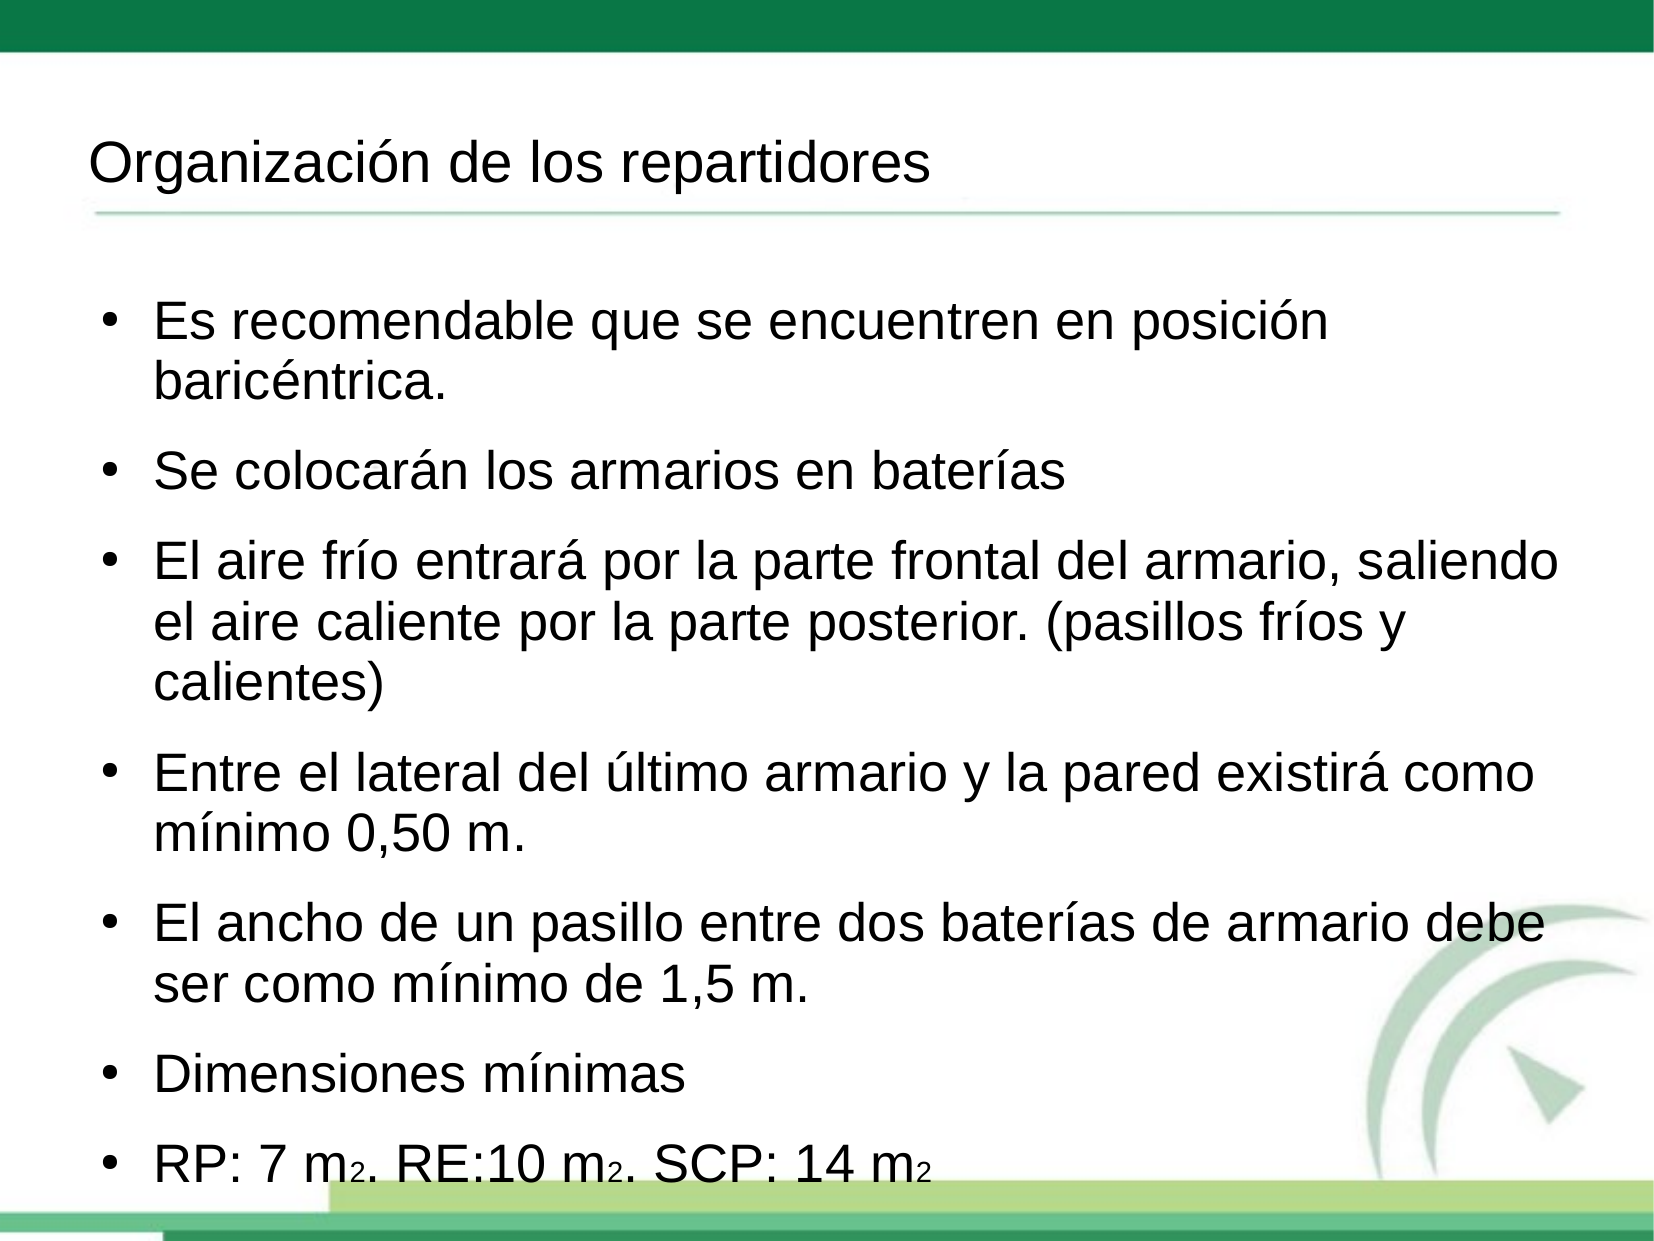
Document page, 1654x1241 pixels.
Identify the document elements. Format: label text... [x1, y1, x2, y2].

picture [0, 0, 1654, 1241]
title Organización de los repartidores [88, 66, 1577, 259]
list Es recomendable que se encuentren en posición baricéntrica. Se colocarán los armarios en baterías El aire frío entrará por la parte frontal del armario, saliendo el aire caliente por la parte posterior. (pasillos fríos y calientes) Entre el lateral del último armario y la pared existirá como mínimo 0,50 m. El ancho de un pasillo entre dos baterías de armario debe ser como mínimo de 1,5 m. Dimensiones mínimas RP: 7 m2. RE:10 m2. SCP: 14 m2 [82, 290, 1571, 1194]
